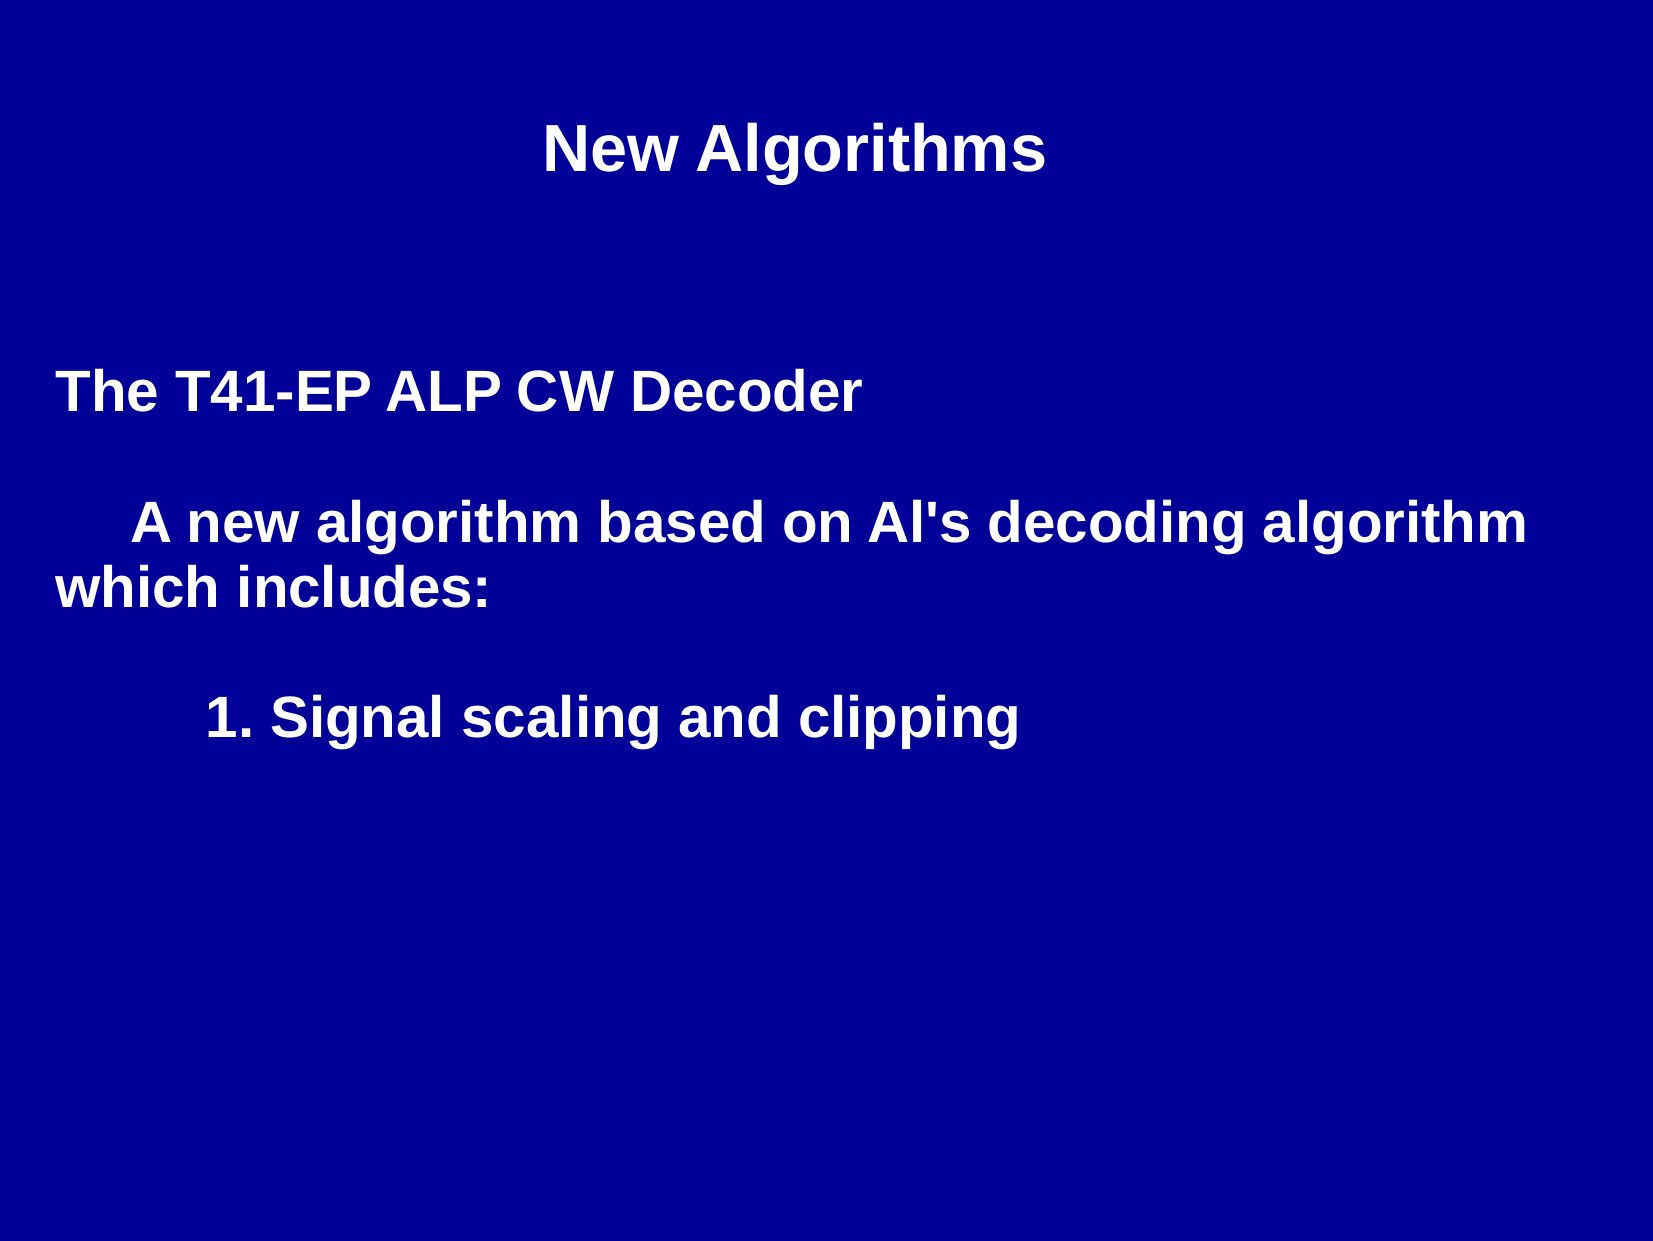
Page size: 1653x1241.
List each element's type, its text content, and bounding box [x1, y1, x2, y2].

text_box The T41-EP ALP CW Decoder A new algorithm based on Al's decoding algorithm which includes: 1. Signal scaling and clipping [40, 352, 1615, 888]
text_box New Algorithms [527, 105, 1066, 195]
